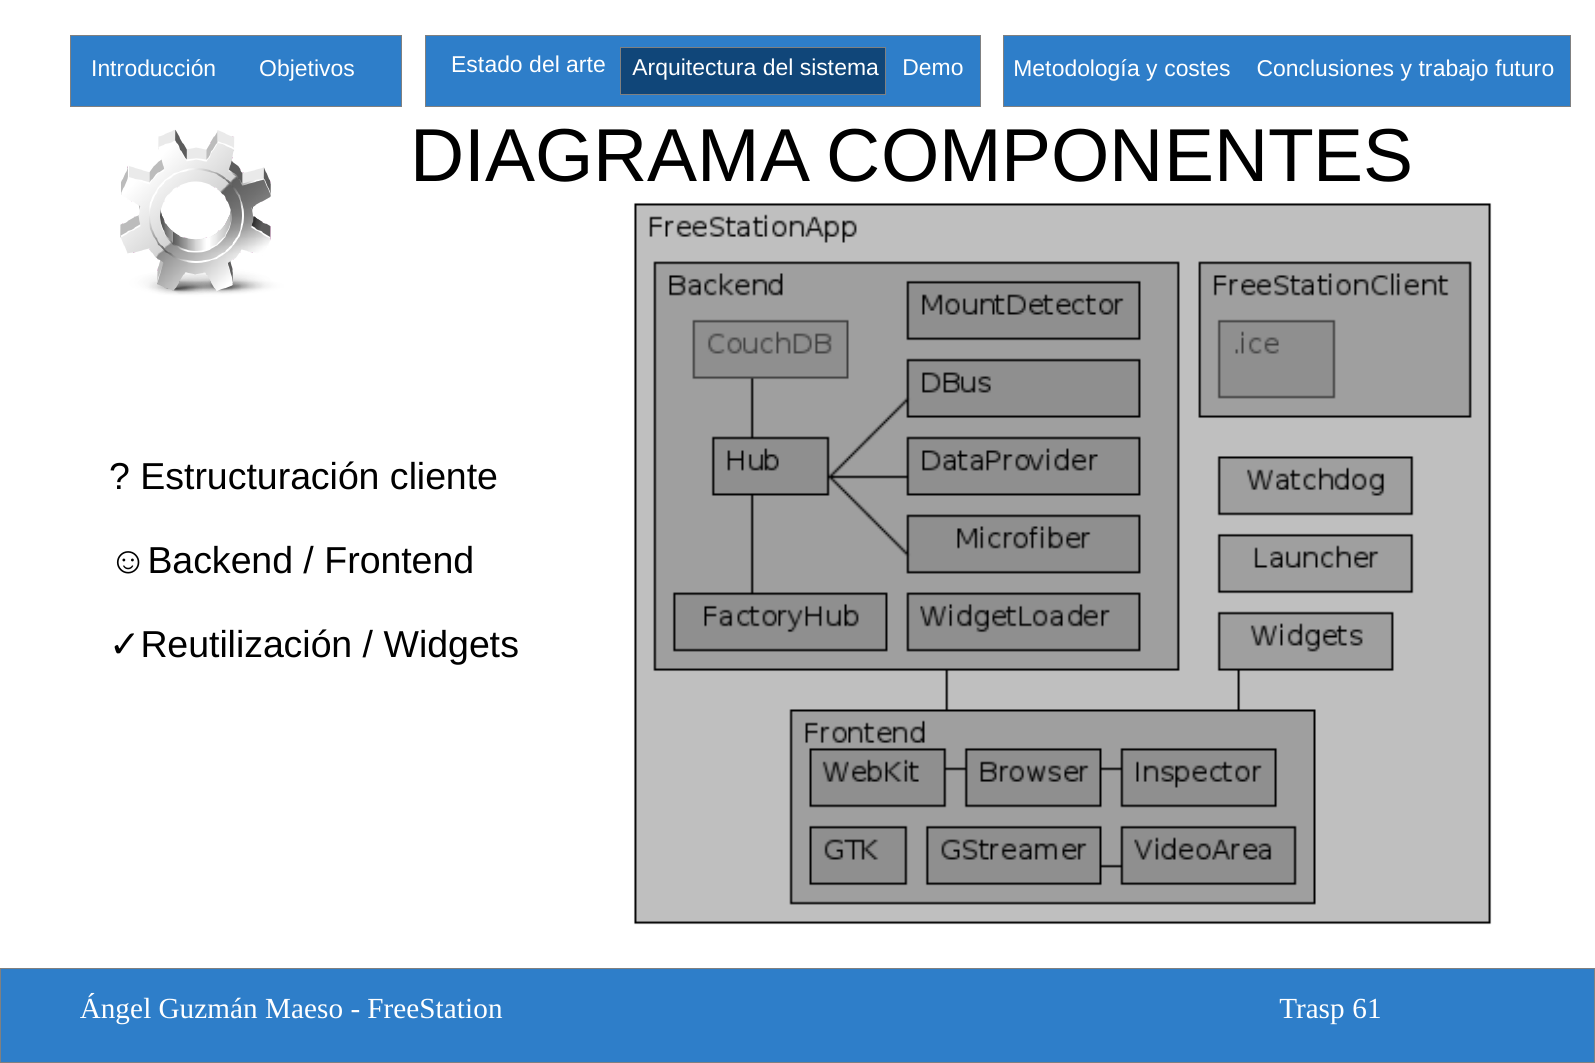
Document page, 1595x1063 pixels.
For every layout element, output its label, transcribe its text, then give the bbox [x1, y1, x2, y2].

title Demo [868, 47, 999, 88]
picture [82, 100, 308, 325]
title Estado del arte [413, 41, 644, 89]
title Introducción [64, 36, 243, 101]
text_box ? Estructuración cliente ☺Backend / Frontend ✓Reutilización / Widgets [94, 448, 591, 674]
title Metodología y costes [981, 36, 1228, 100]
title Arquitectura del sistema [625, 41, 886, 94]
title Objetivos [243, 36, 384, 100]
title Conclusiones y trabajo futuro [1228, 36, 1583, 100]
text_box [425, 88, 981, 107]
text_box [425, 35, 981, 47]
picture [596, 212, 1530, 963]
title DIAGRAMA COMPONENTES [308, 100, 1595, 212]
text_box [70, 35, 402, 100]
text_box [70, 101, 82, 107]
